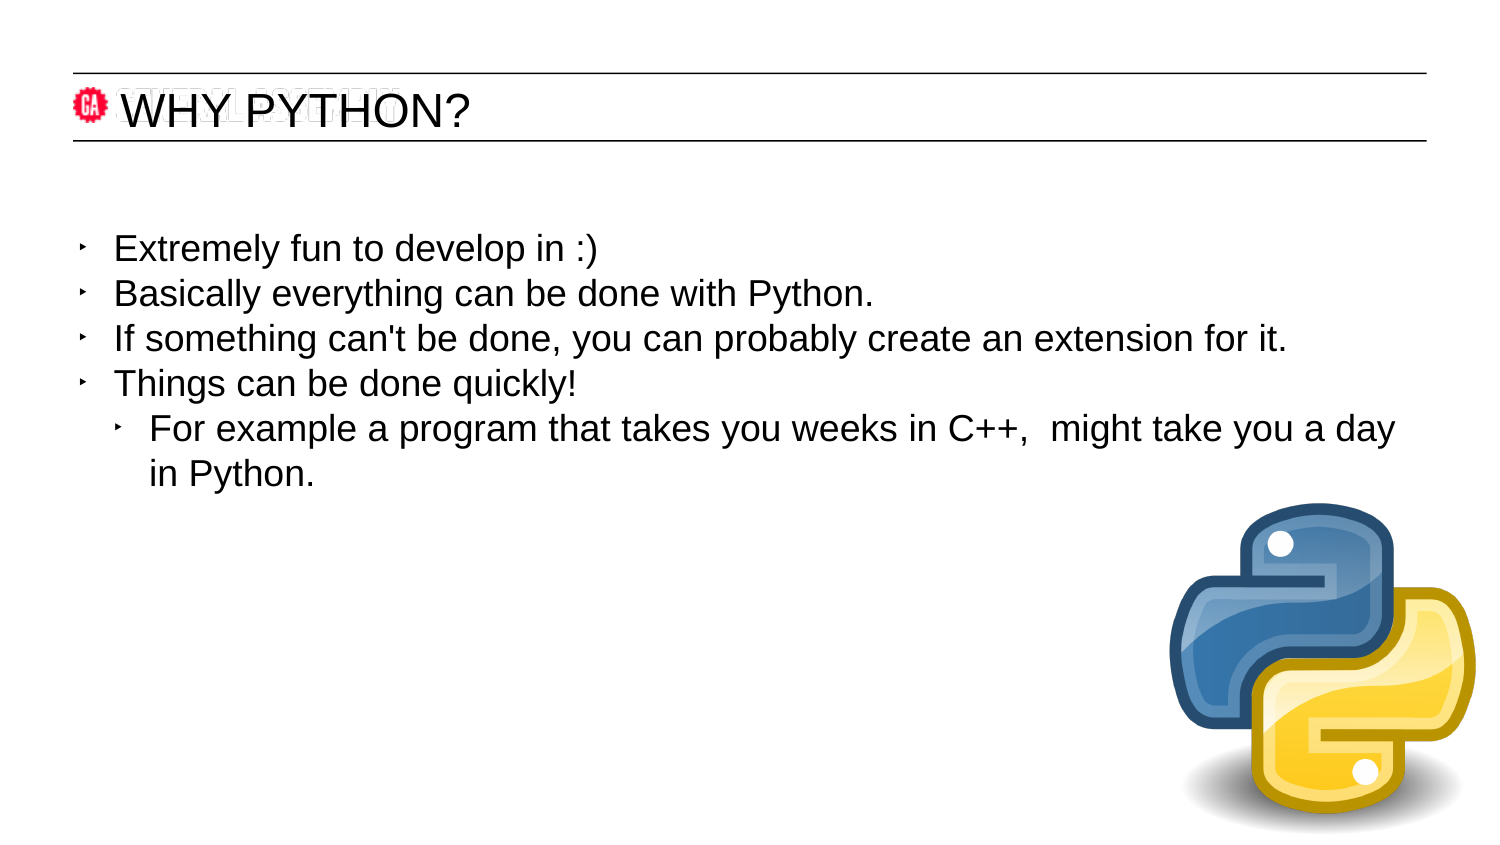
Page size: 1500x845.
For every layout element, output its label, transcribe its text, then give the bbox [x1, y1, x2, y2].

picture [1149, 495, 1496, 843]
text_box Extremely fun to develop in :) Basically everything can be done with Python. If something can't be done, you can probably create an extension for it. Things can be done quickly! For example a program that takes you weeks in C++, might take you a day in Python. [78, 178, 1422, 787]
picture [73, 87, 120, 123]
text_box WHY PYTHON? [120, 79, 1011, 129]
